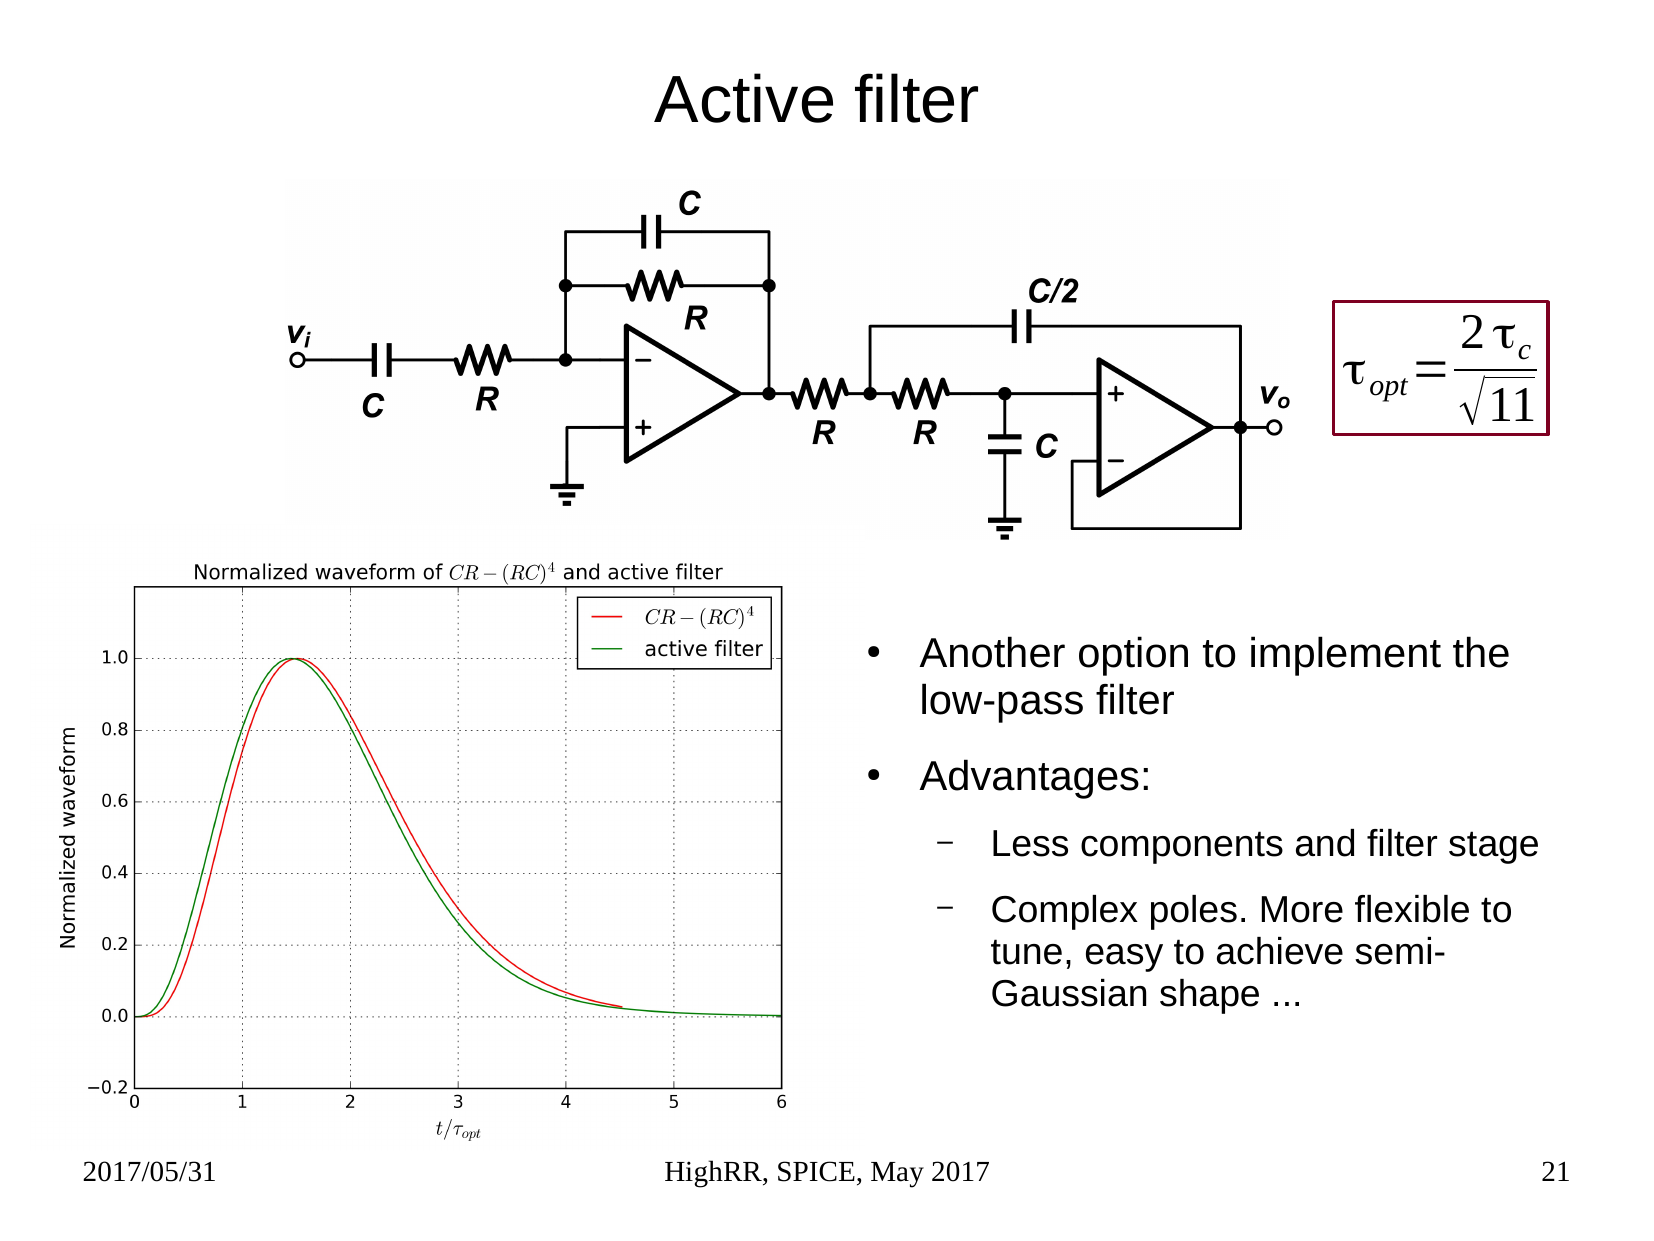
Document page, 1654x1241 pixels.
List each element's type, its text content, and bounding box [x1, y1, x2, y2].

title Active filter [82, 49, 1571, 151]
picture [30, 179, 1290, 1151]
list Another option to implement the low-pass filter Advantages: Less components and filter stage Complex poles. More flexible to tune, easy to achieve semi-Gaussian shape ... [865, 630, 1576, 1066]
chart [1335, 303, 1547, 433]
